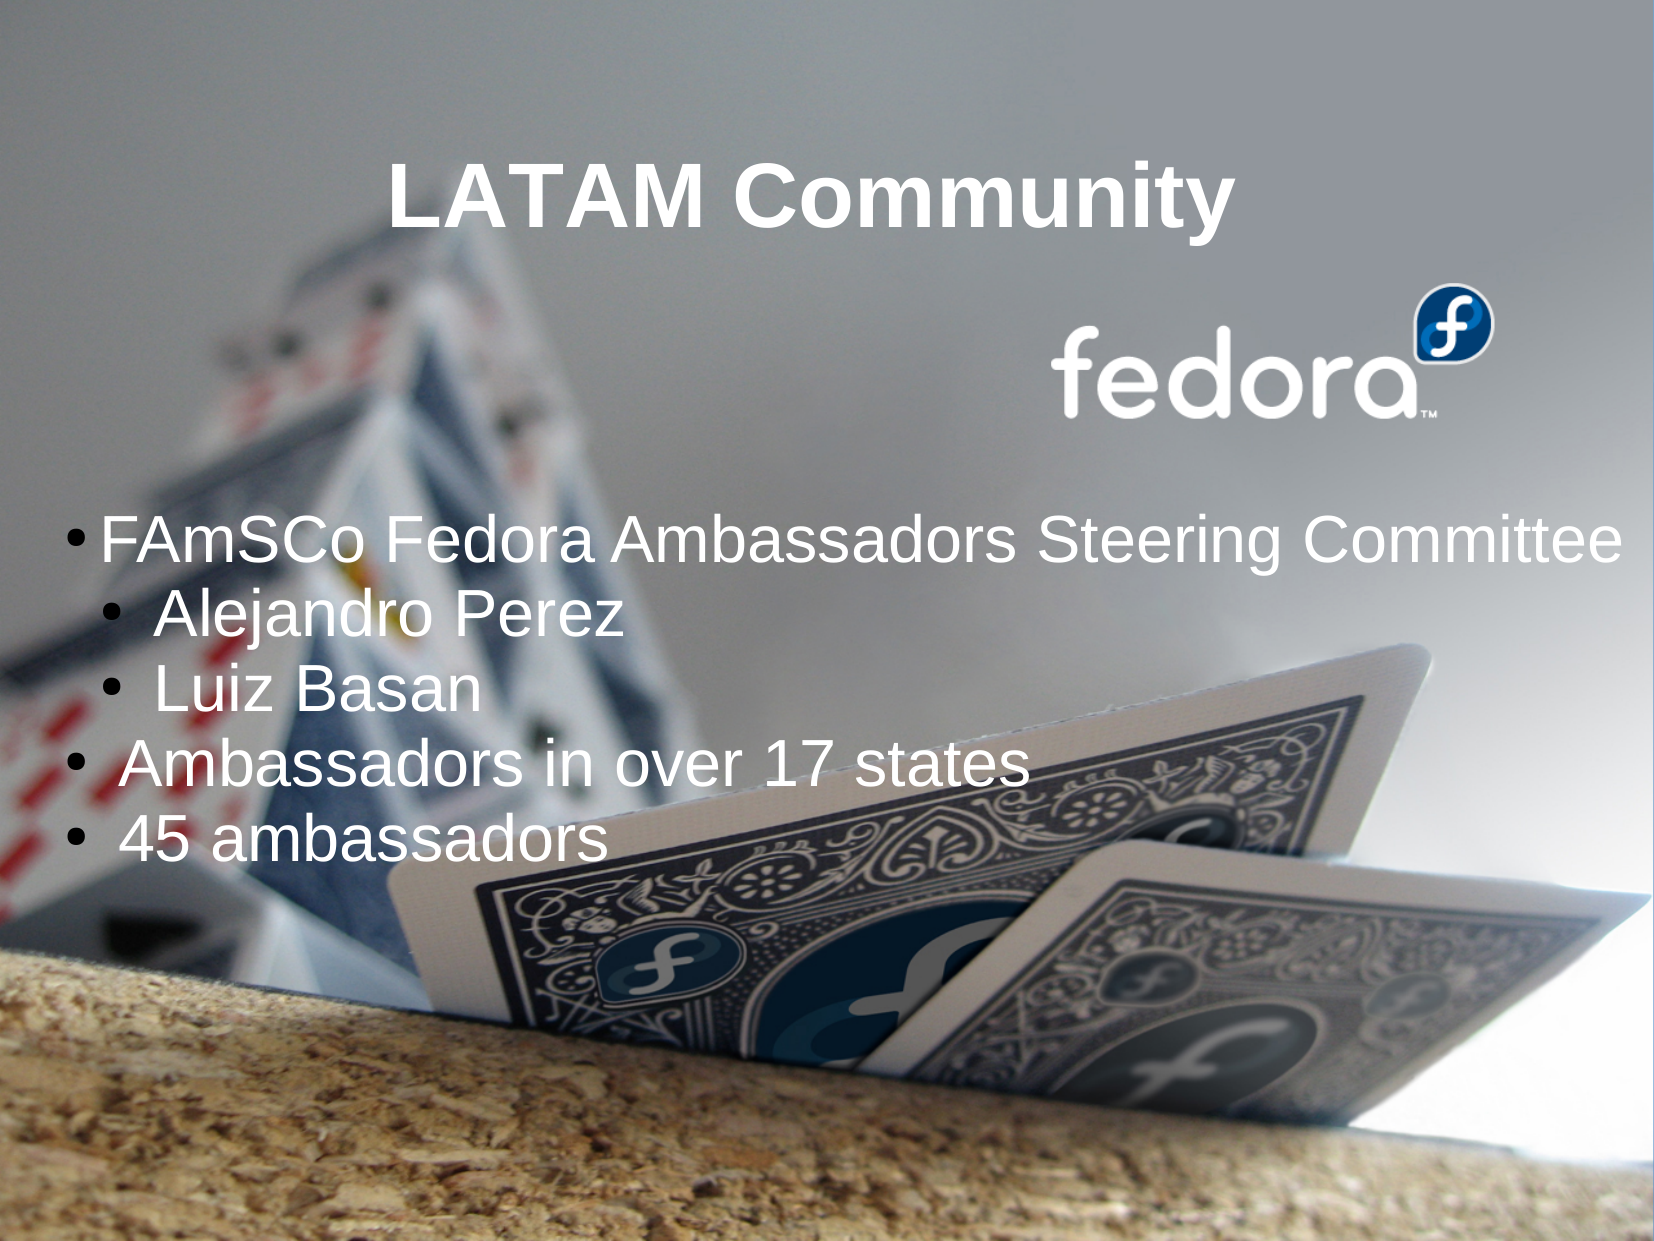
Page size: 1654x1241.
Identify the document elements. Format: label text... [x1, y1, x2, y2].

picture [0, 0, 1654, 1241]
title LATAM Community [118, 112, 1506, 281]
